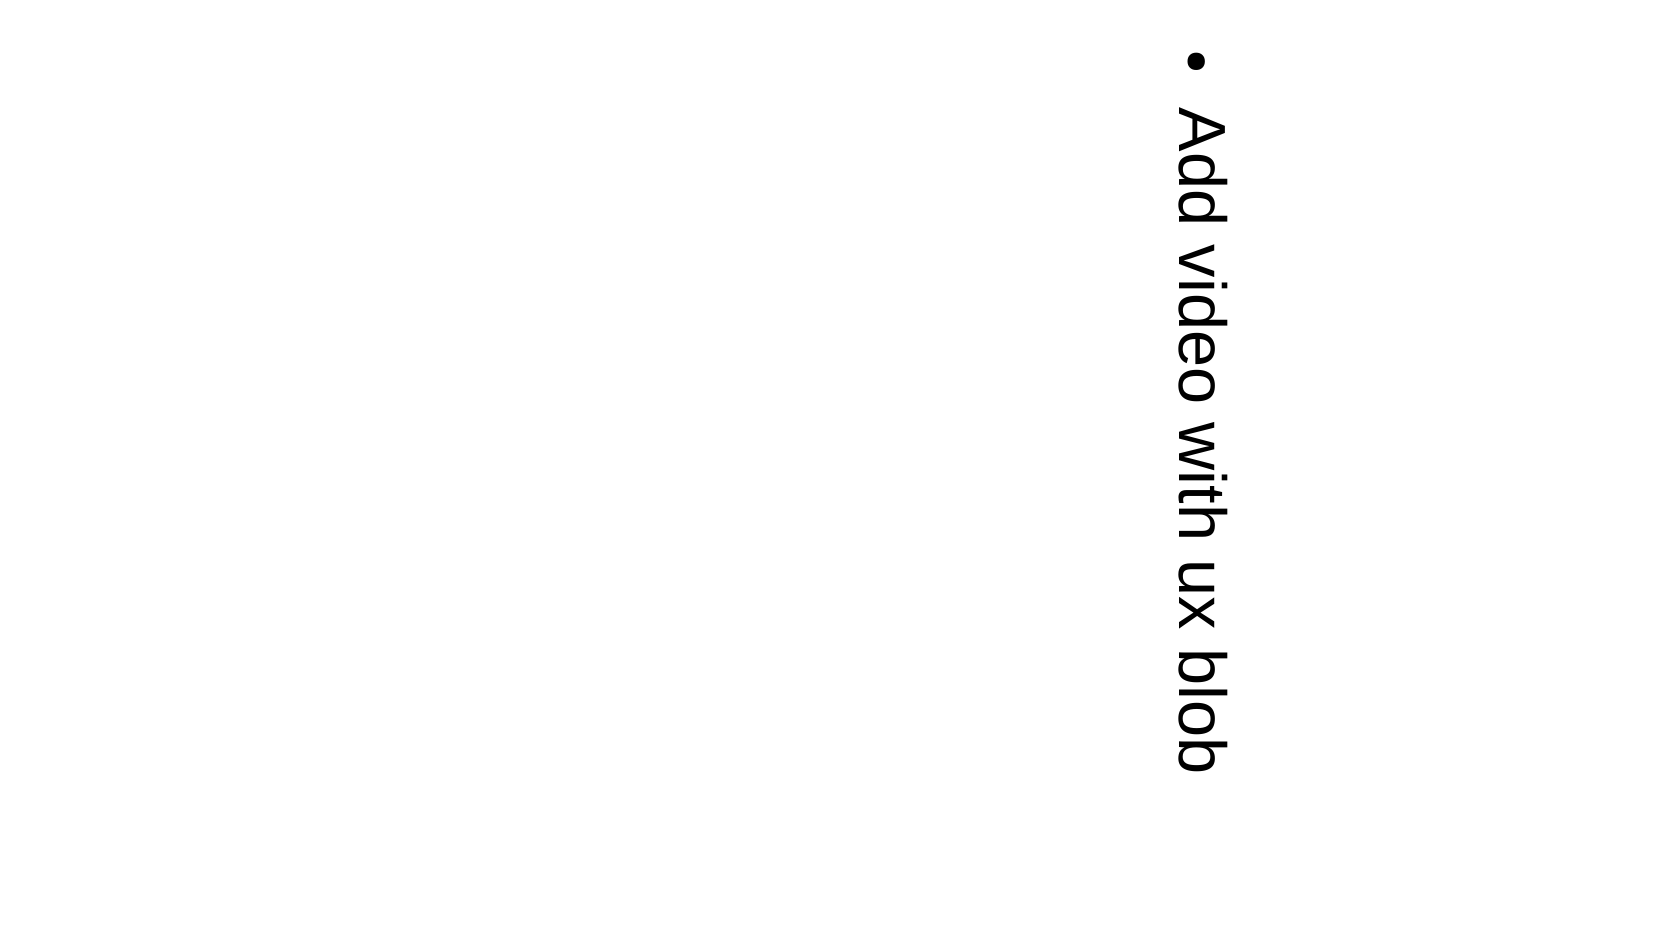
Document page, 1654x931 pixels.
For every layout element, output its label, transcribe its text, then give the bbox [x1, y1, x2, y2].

list Add video with ux blob [82, 37, 1241, 775]
